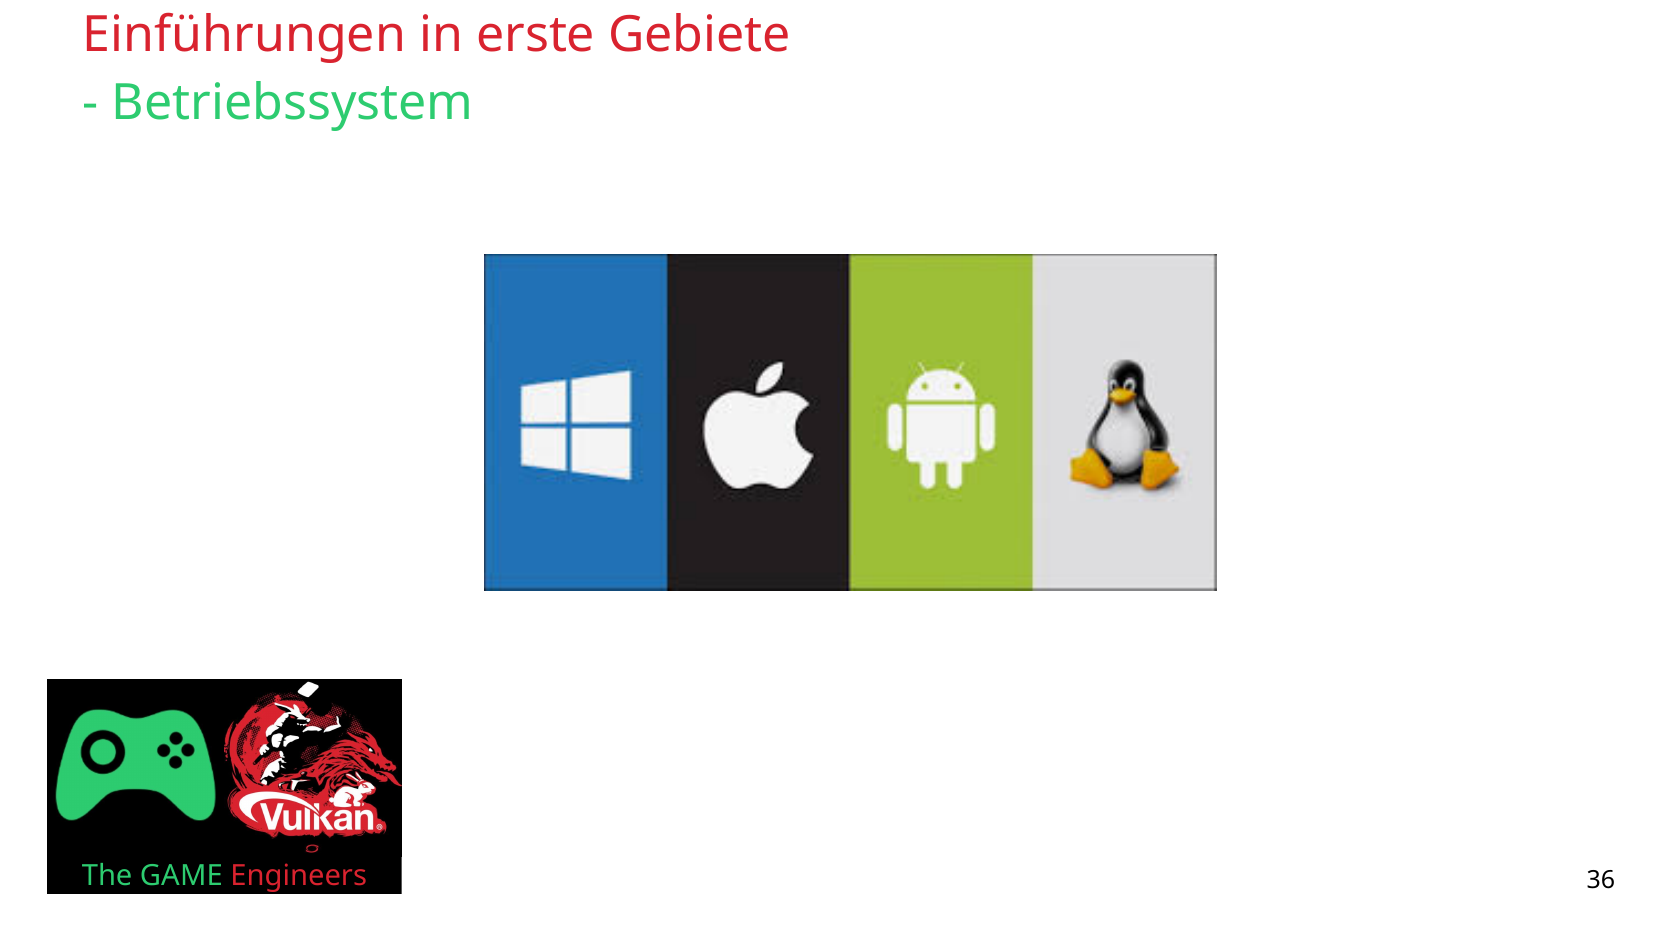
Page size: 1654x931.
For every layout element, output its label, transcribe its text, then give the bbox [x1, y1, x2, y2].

picture [47, 679, 402, 857]
picture [484, 254, 1217, 591]
title Einführungen in erste Gebiete - Betriebssystem [82, 7, 1571, 125]
